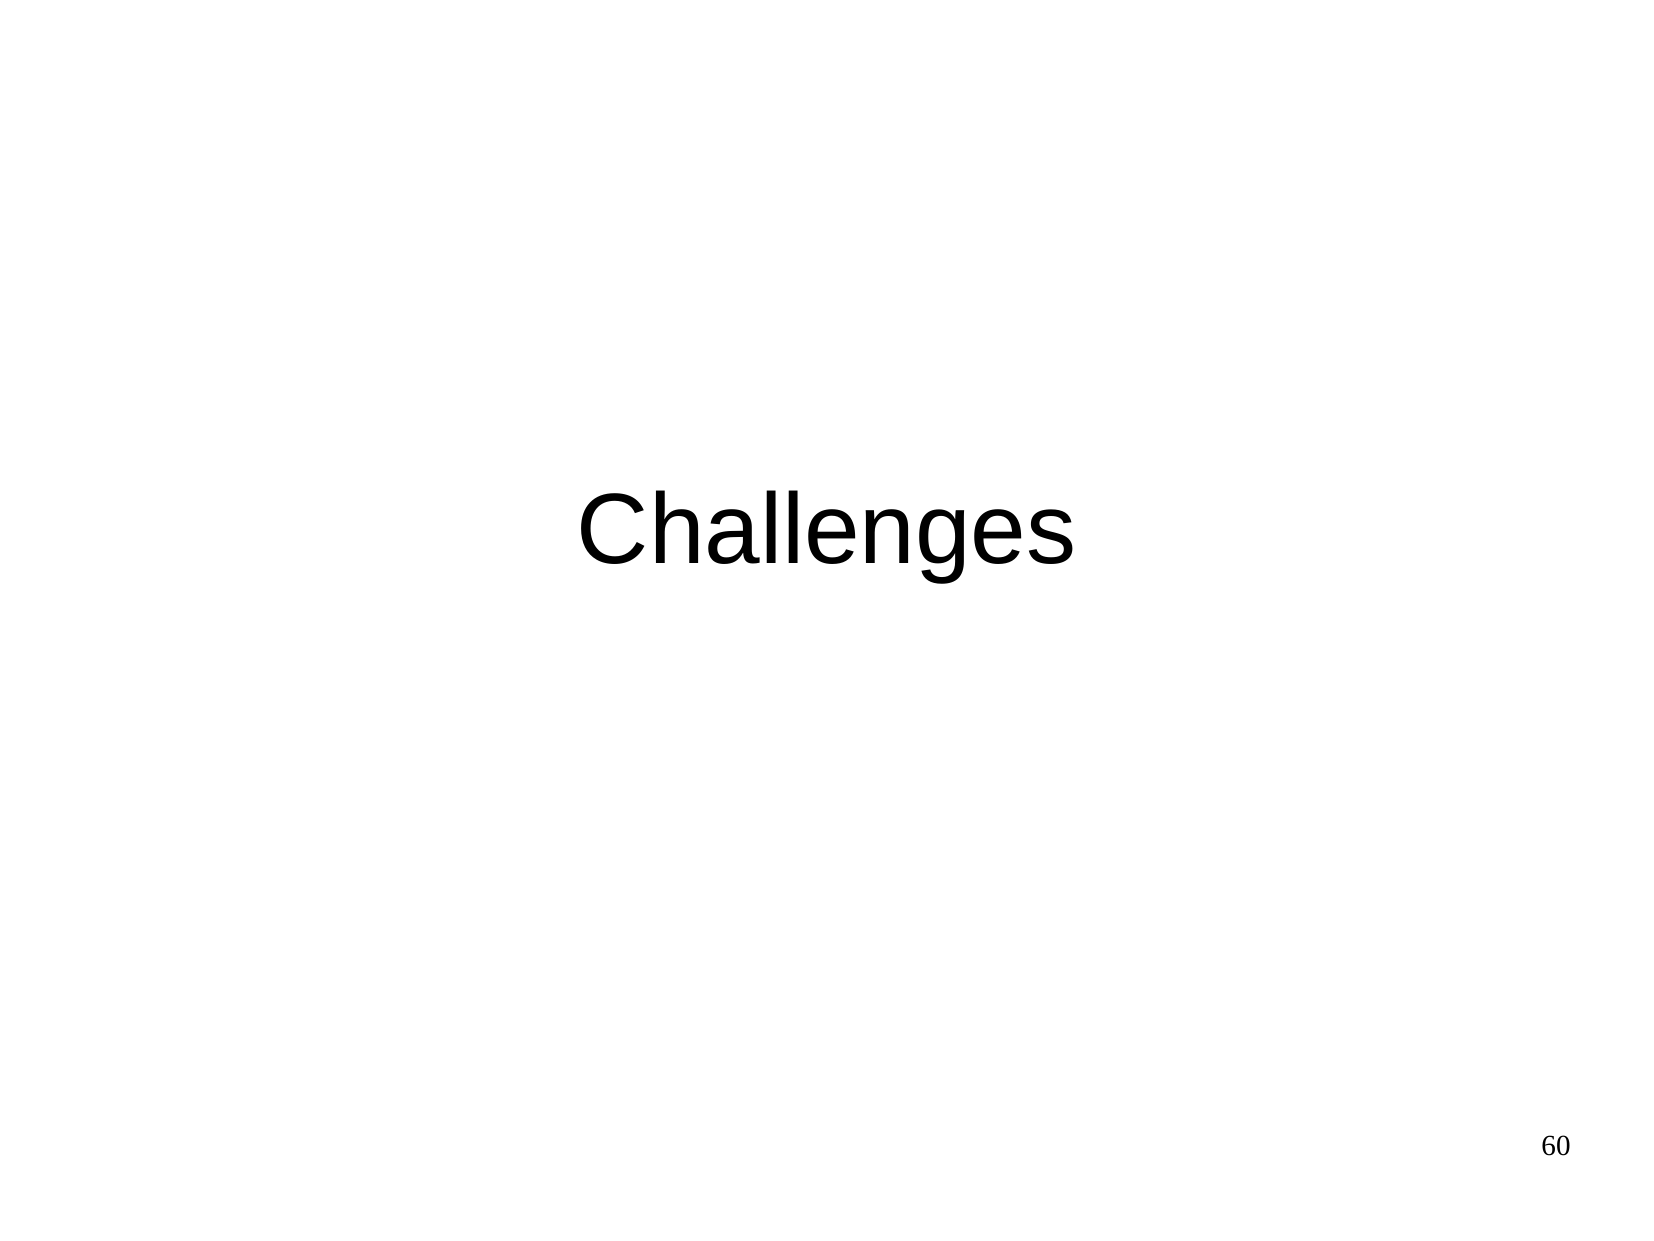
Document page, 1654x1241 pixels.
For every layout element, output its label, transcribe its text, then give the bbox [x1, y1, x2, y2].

subtitle Challenges [82, 49, 1571, 1010]
